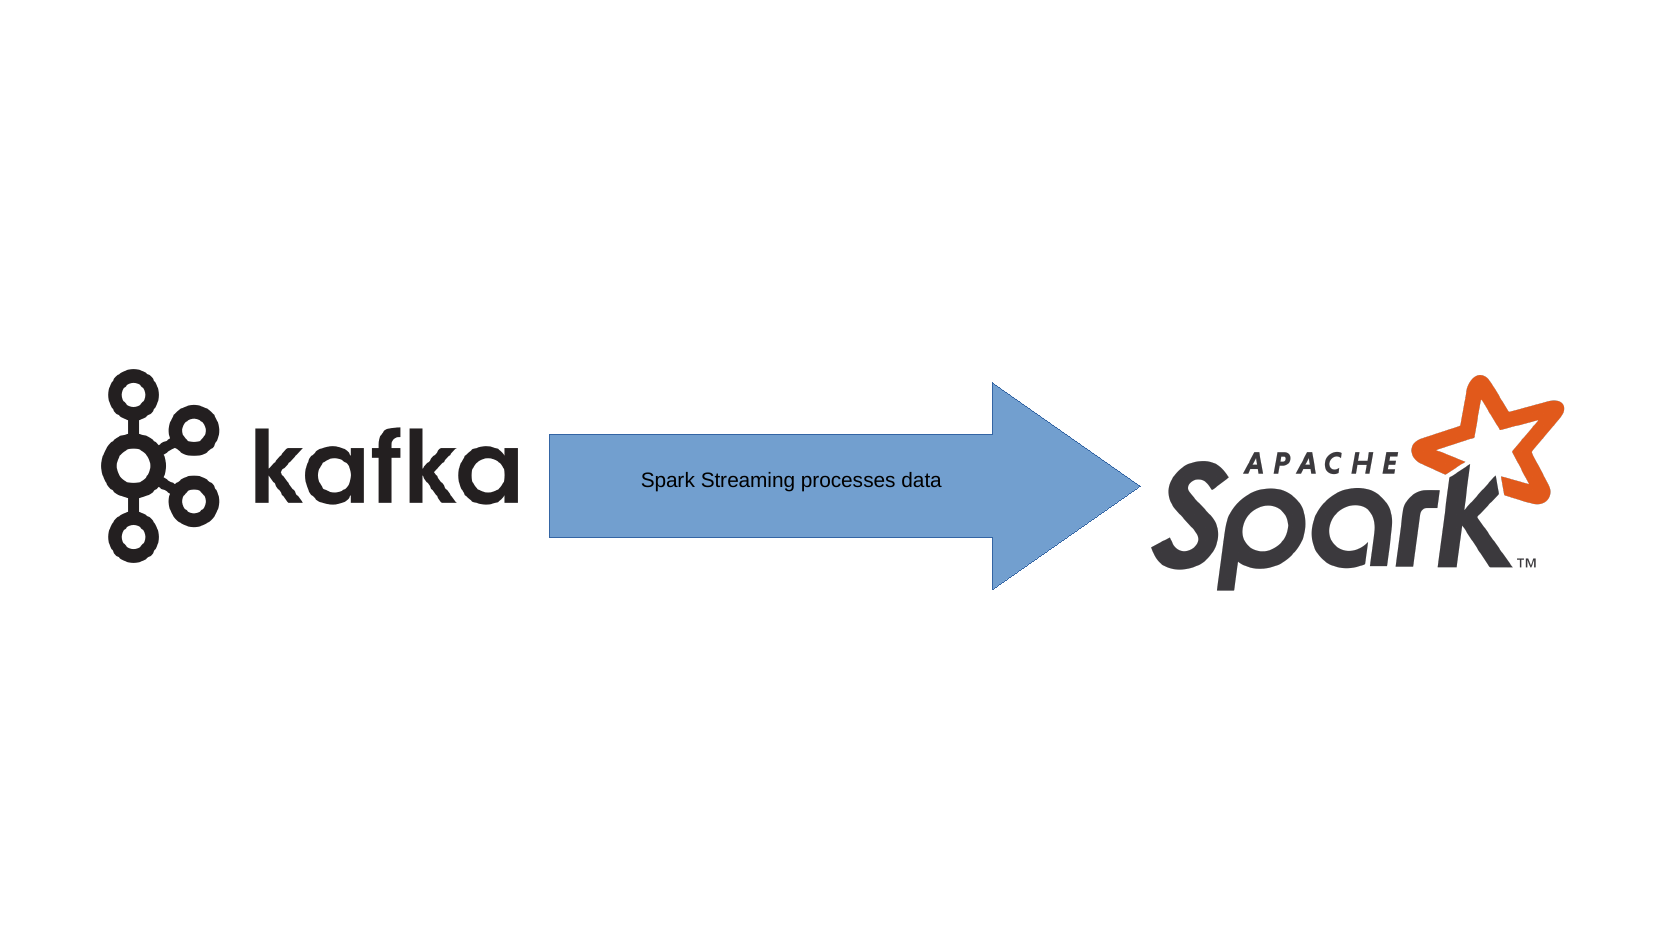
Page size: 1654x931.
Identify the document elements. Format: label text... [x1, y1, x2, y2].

text_box [549, 382, 1105, 590]
text_box Spark Streaming processes data [626, 461, 1151, 523]
picture [86, 354, 532, 577]
picture [1151, 375, 1565, 591]
